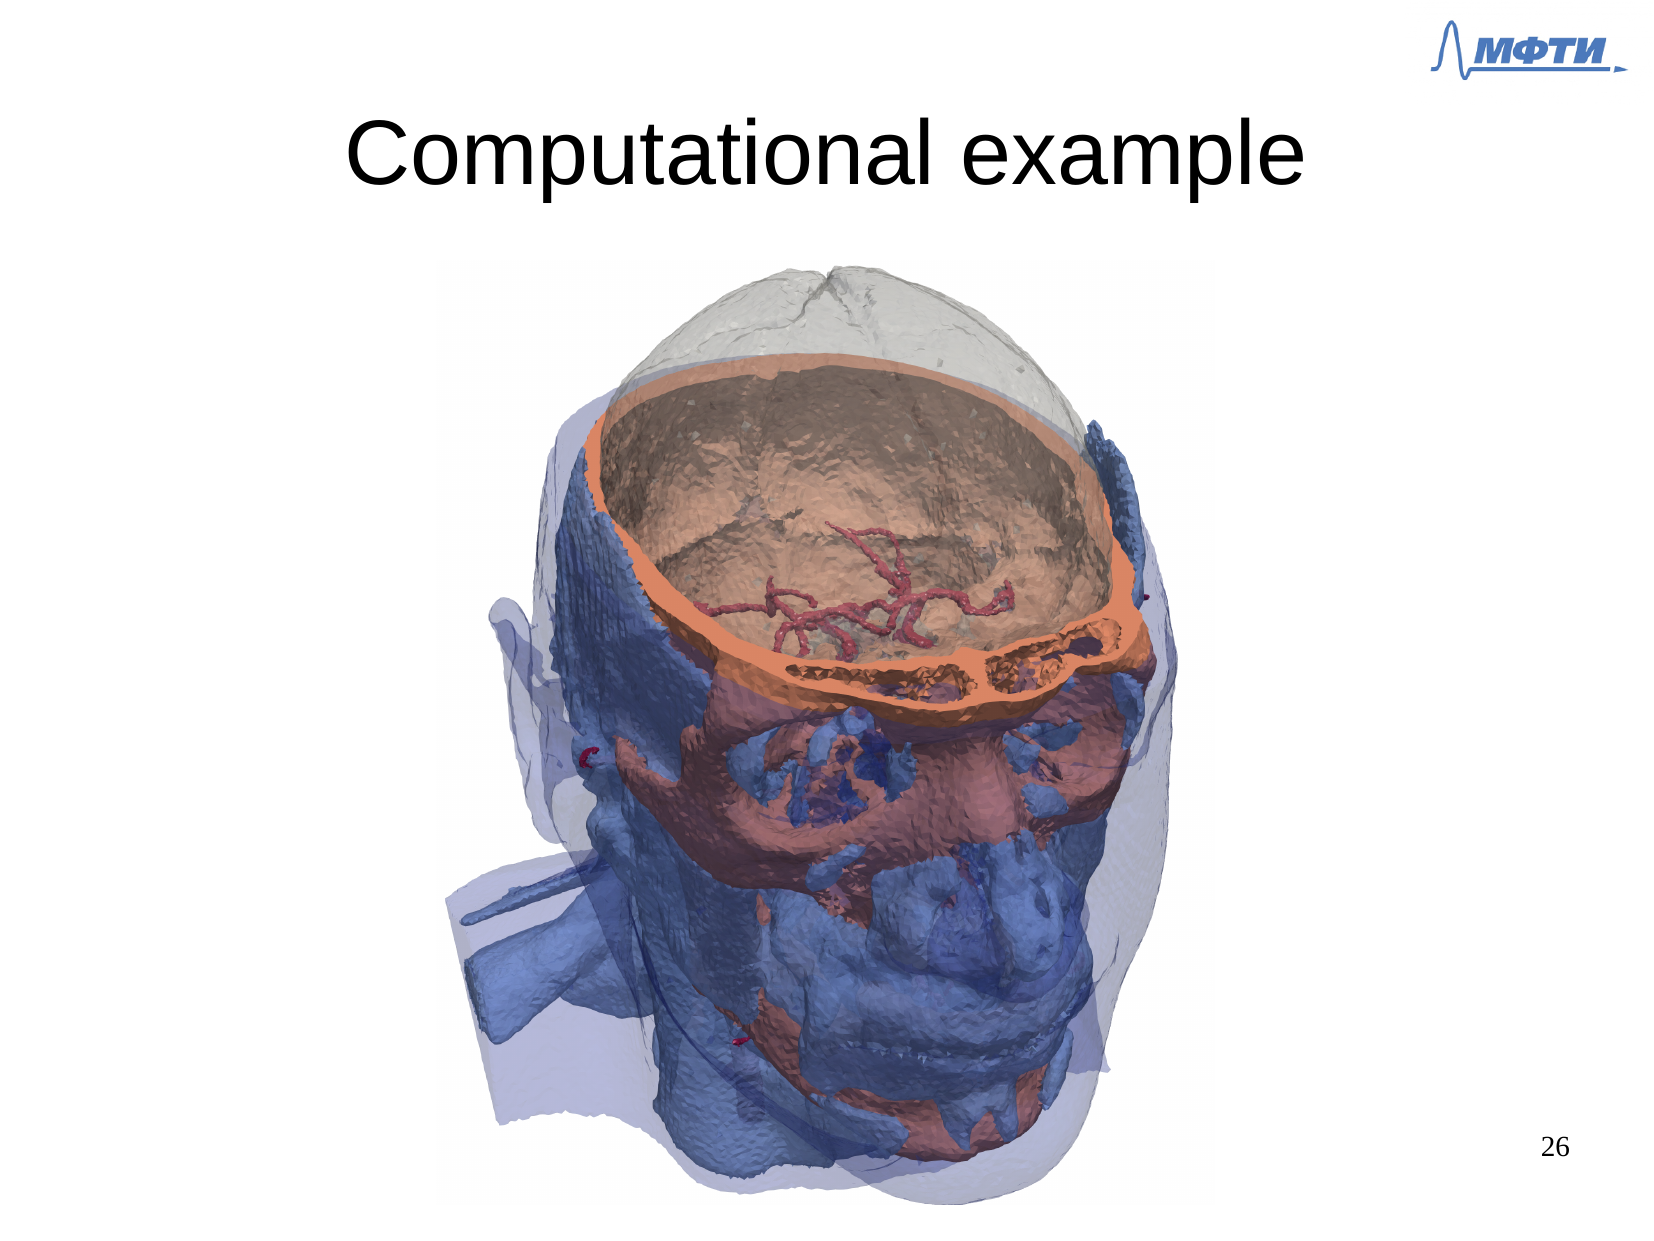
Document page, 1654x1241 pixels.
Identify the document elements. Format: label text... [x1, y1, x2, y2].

title Computational example [82, 49, 1571, 257]
picture [0, 0, 1654, 1241]
